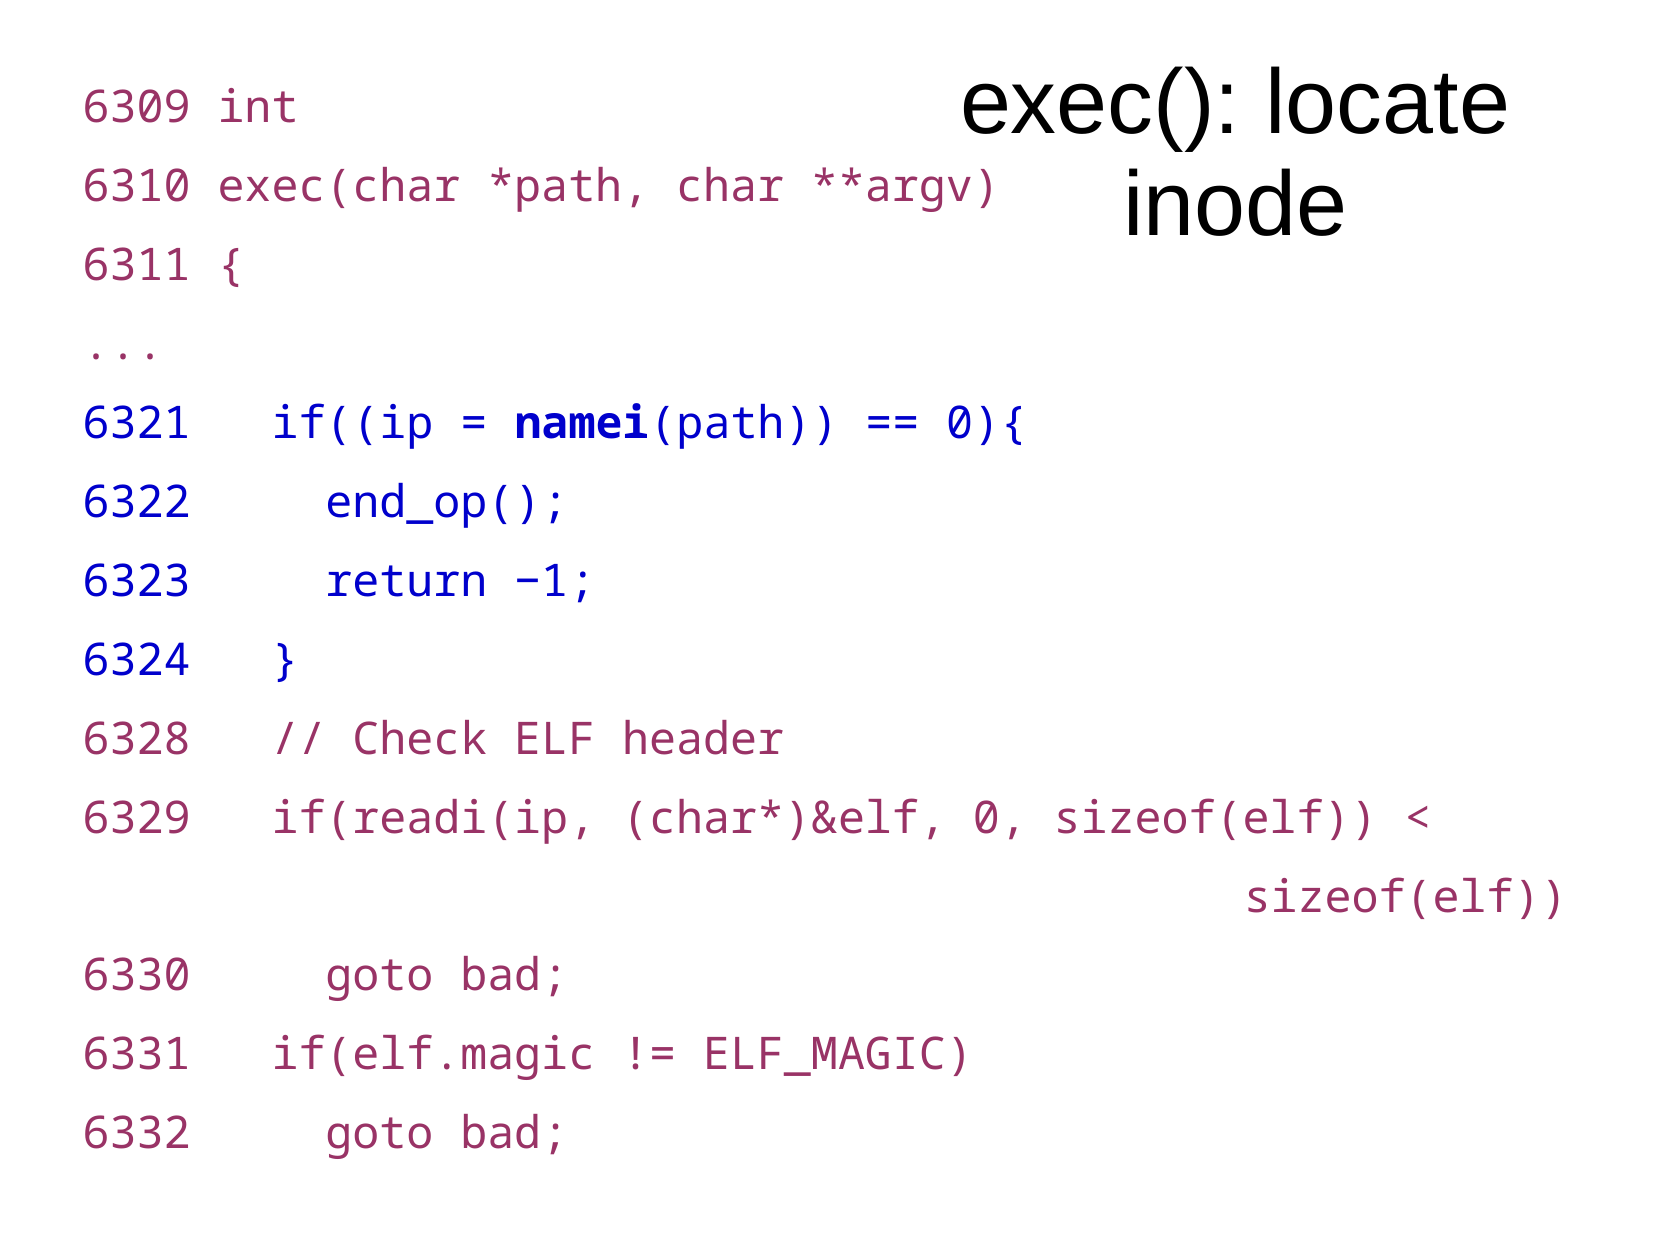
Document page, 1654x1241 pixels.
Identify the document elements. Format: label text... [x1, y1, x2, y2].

list 6309 int 6310 exec(char *path, char **argv) 6311 { ... 6321 if((ip = namei(path)) == 0){ 6322 end_op(); 6323 return −1; 6324 } 6328 // Check ELF header 6329 if(readi(ip, (char*)&elf, 0, sizeof(elf)) < sizeof(elf)) 6330 goto bad; 6331 if(elf.magic != ELF_MAGIC) 6332 goto bad; [82, 75, 1571, 1163]
title exec(): locate inode [900, 49, 1571, 257]
